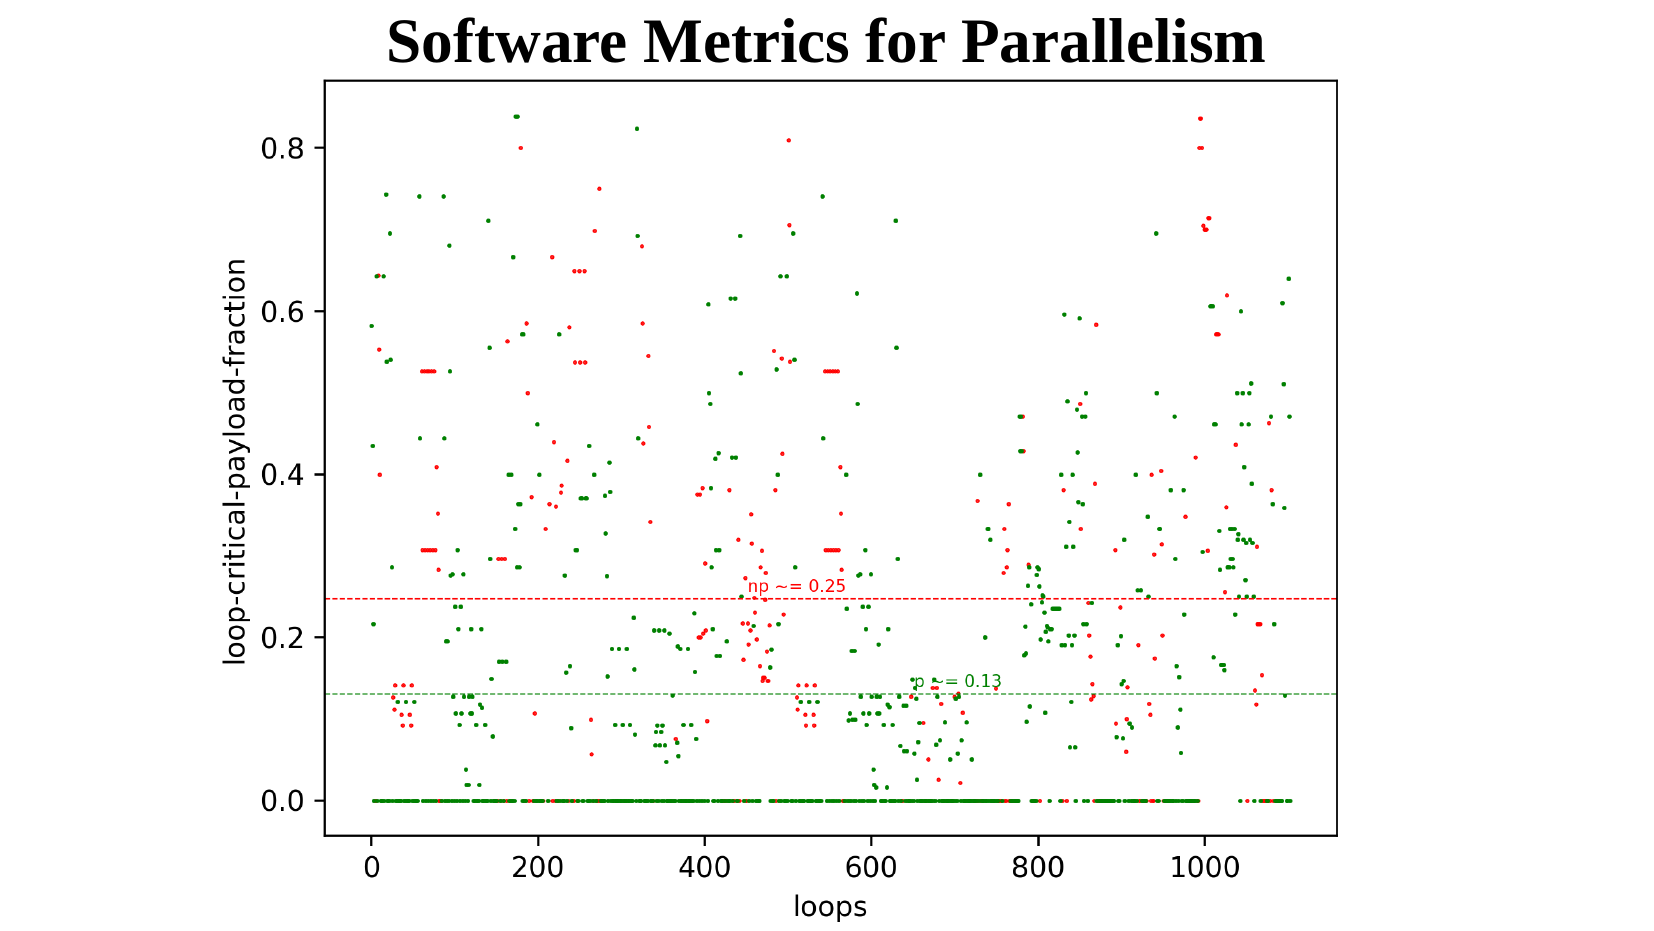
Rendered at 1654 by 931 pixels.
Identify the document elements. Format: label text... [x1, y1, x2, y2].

picture [200, 84, 1359, 931]
title Software Metrics for Parallelism [0, 0, 1654, 84]
